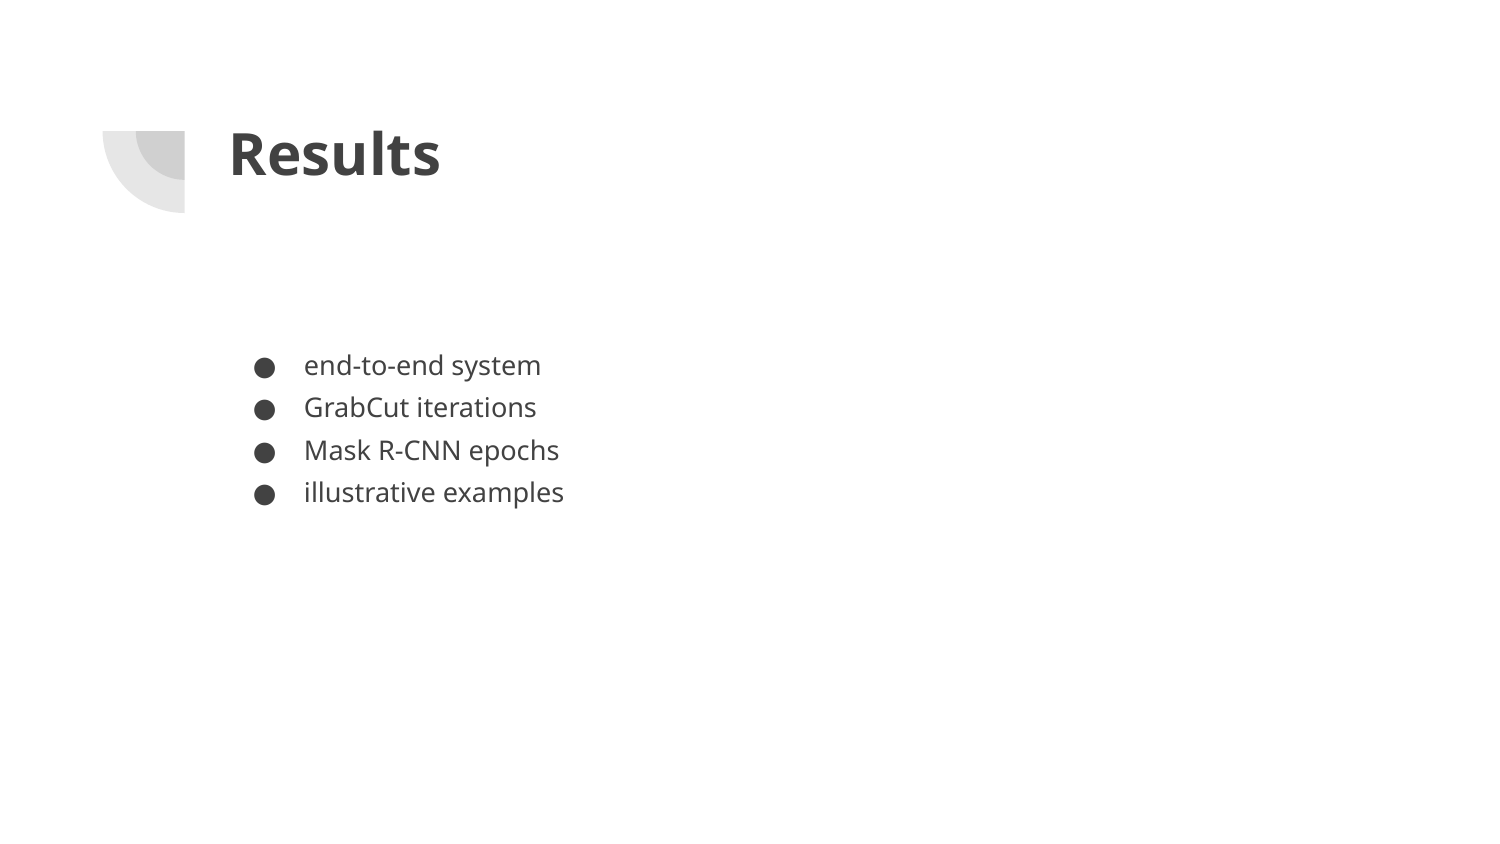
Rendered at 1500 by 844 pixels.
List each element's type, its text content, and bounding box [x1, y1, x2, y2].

list end-to-end system GrabCut iterations Mask R-CNN epochs illustrative examples [213, 326, 1368, 744]
title Results [213, 98, 1368, 263]
